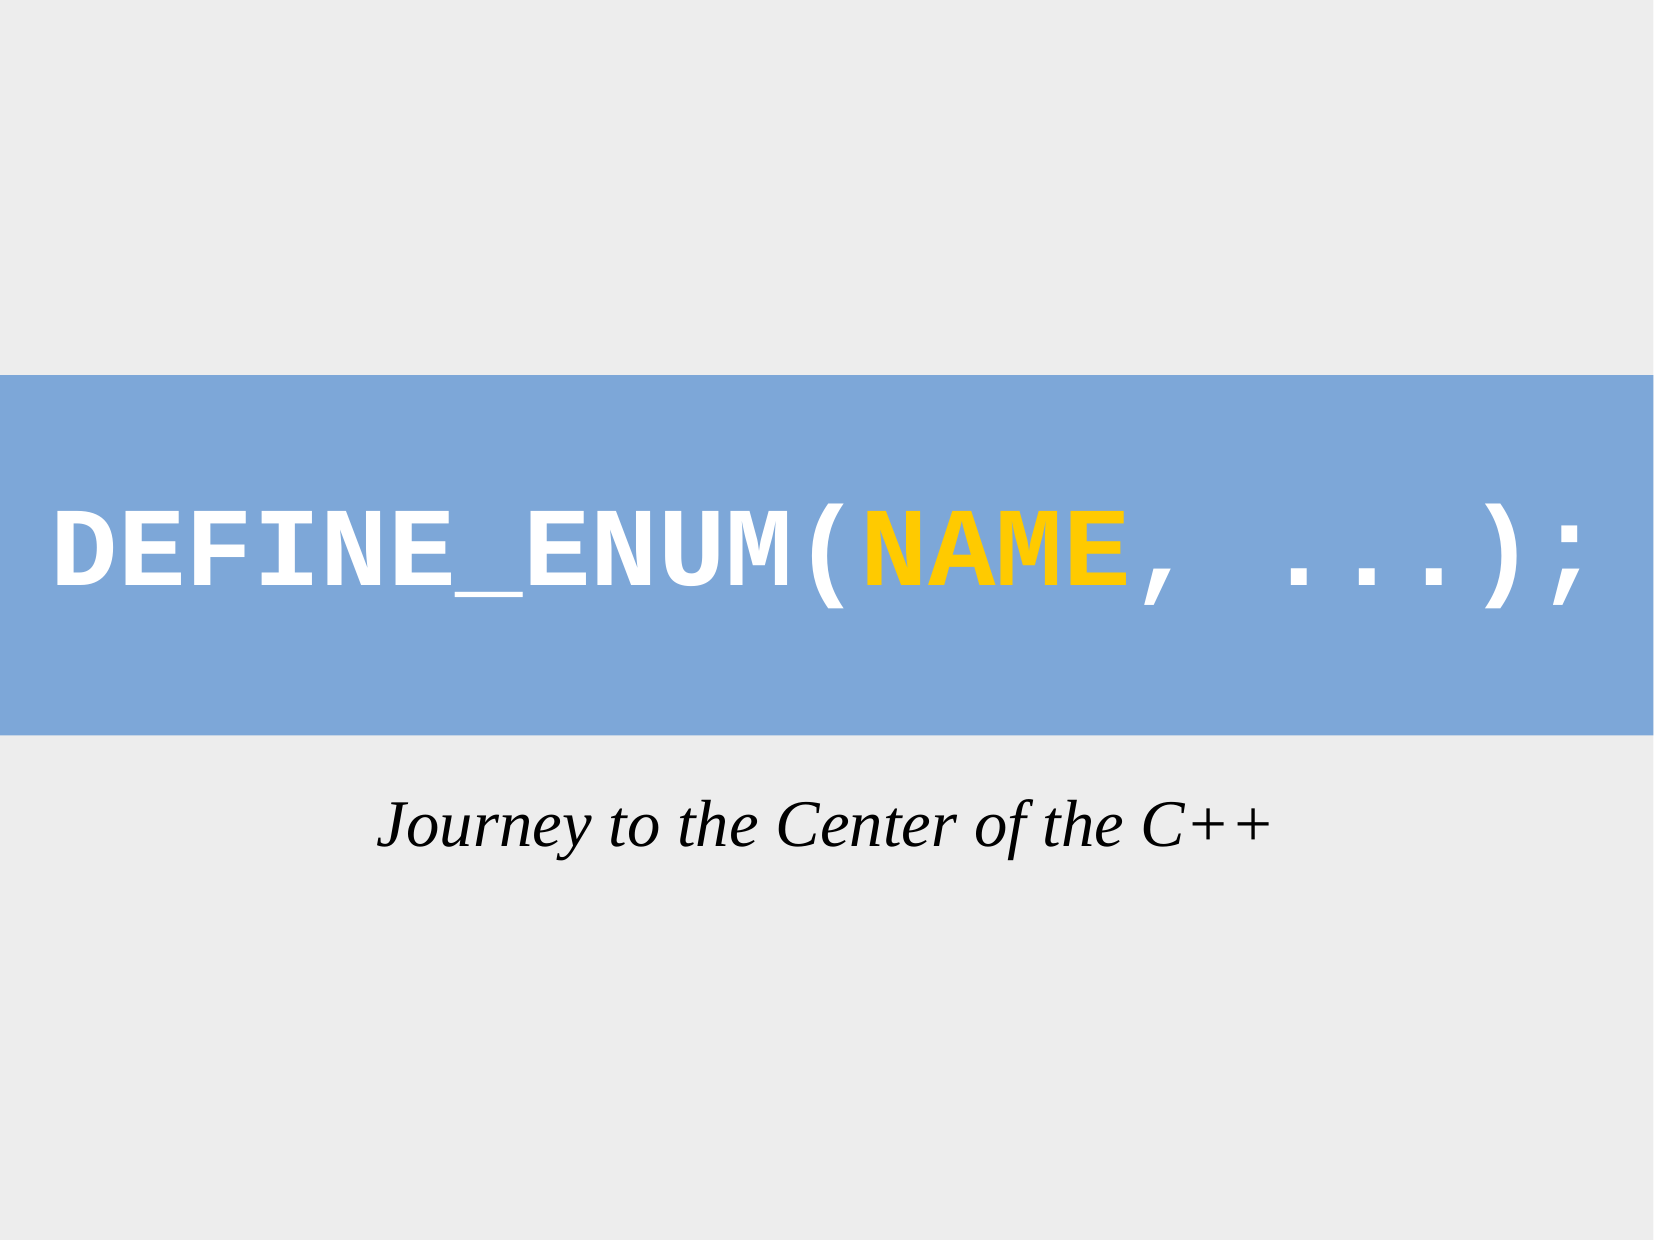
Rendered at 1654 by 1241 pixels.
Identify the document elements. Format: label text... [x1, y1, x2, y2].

text_box DEFINE_ENUM(NAME, ...); [0, 375, 1654, 736]
text_box Journey to the Center of the C++ [0, 780, 1654, 869]
